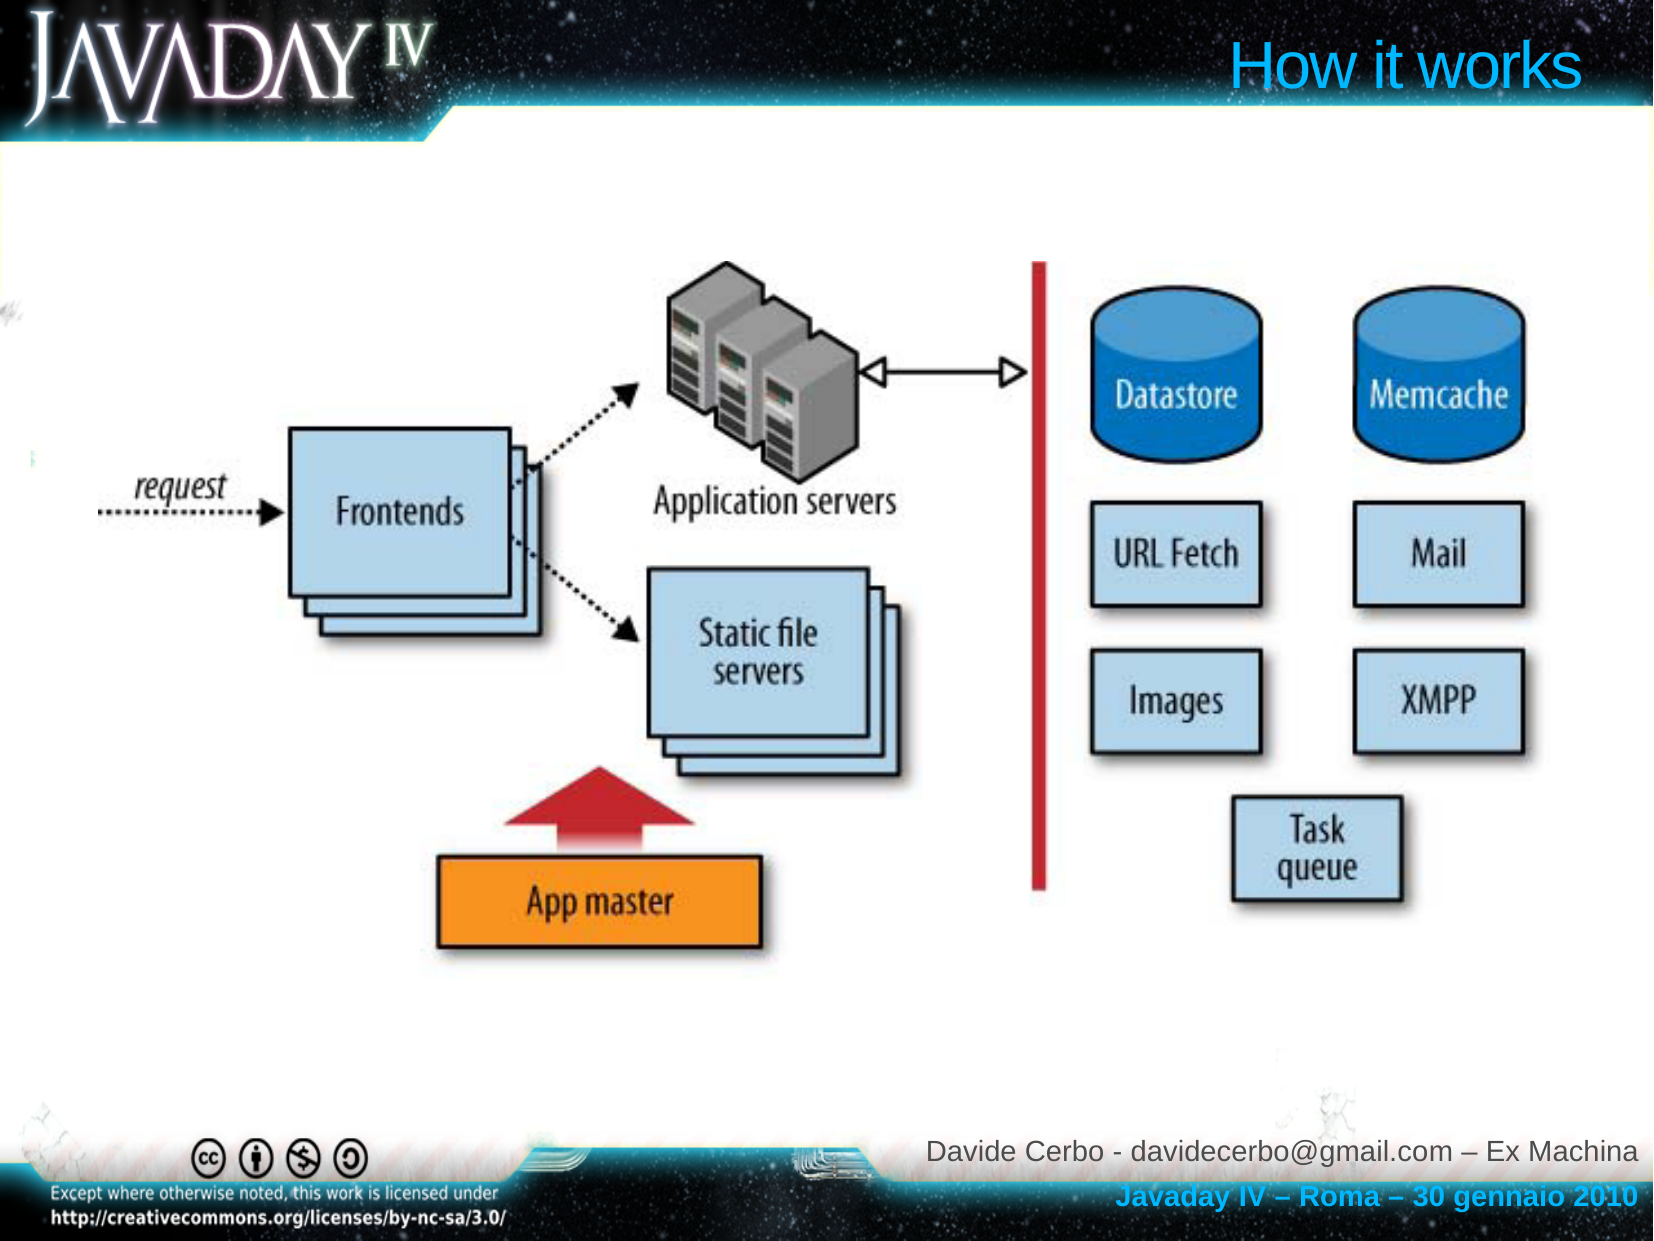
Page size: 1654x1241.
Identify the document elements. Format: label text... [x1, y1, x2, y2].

picture [0, 0, 1653, 1241]
title How it works [108, 0, 1585, 169]
